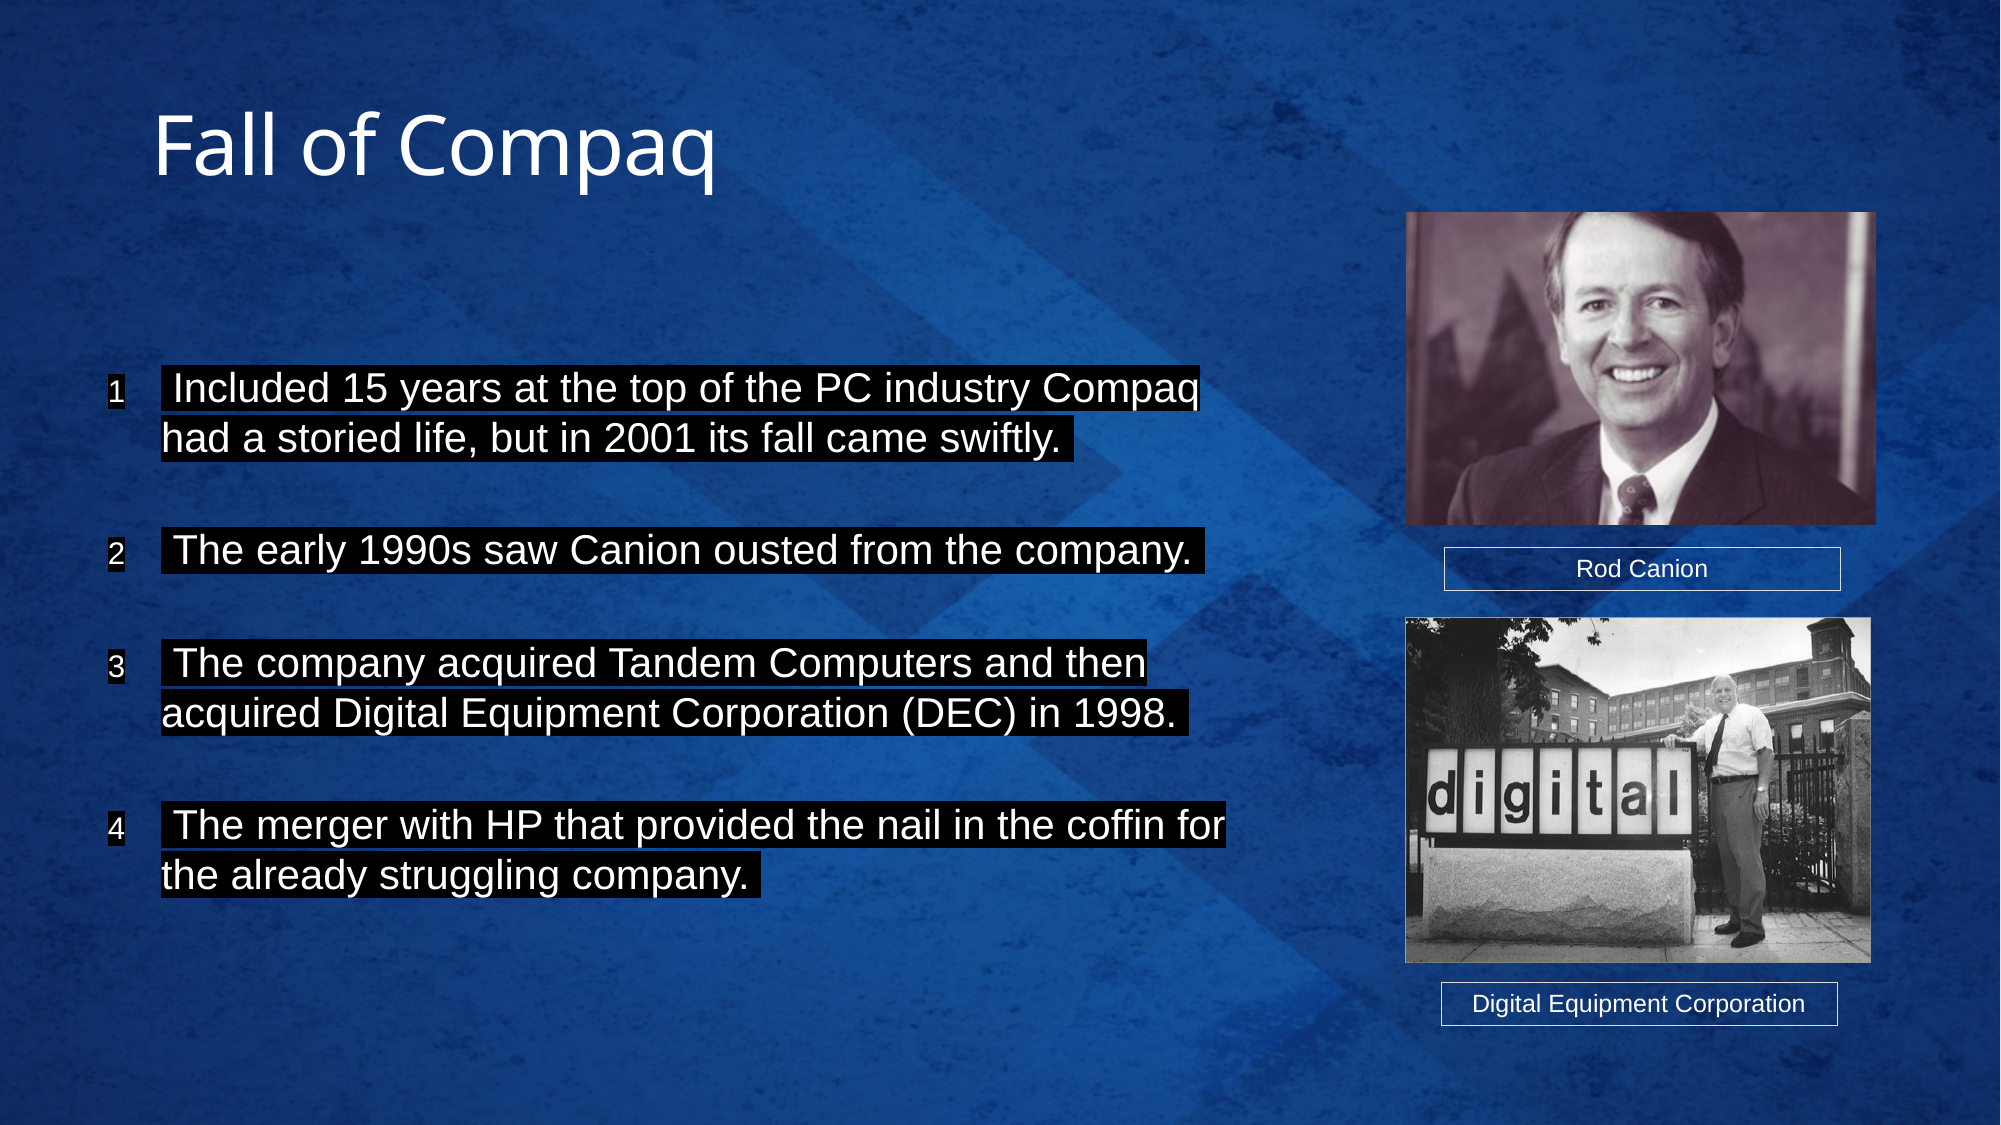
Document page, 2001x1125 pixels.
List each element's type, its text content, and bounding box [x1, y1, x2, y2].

list Included 15 years at the top of the PC industry Compaq had a storied life, but in 2001 its fall came swiftly. The early 1990s saw Canion ousted from the company. The company acquired Tandem Computers and then acquired Digital Equipment Corporation (DEC) in 1998. The merger with HP that provided the nail in the coffin for the already struggling company. [75, 262, 1276, 997]
text_box Digital Equipment Corporation [1441, 982, 1838, 1026]
picture [0, 0, 2001, 1125]
title Fall of Compaq [136, 72, 1538, 226]
text_box Rod Canion [1444, 547, 1841, 591]
